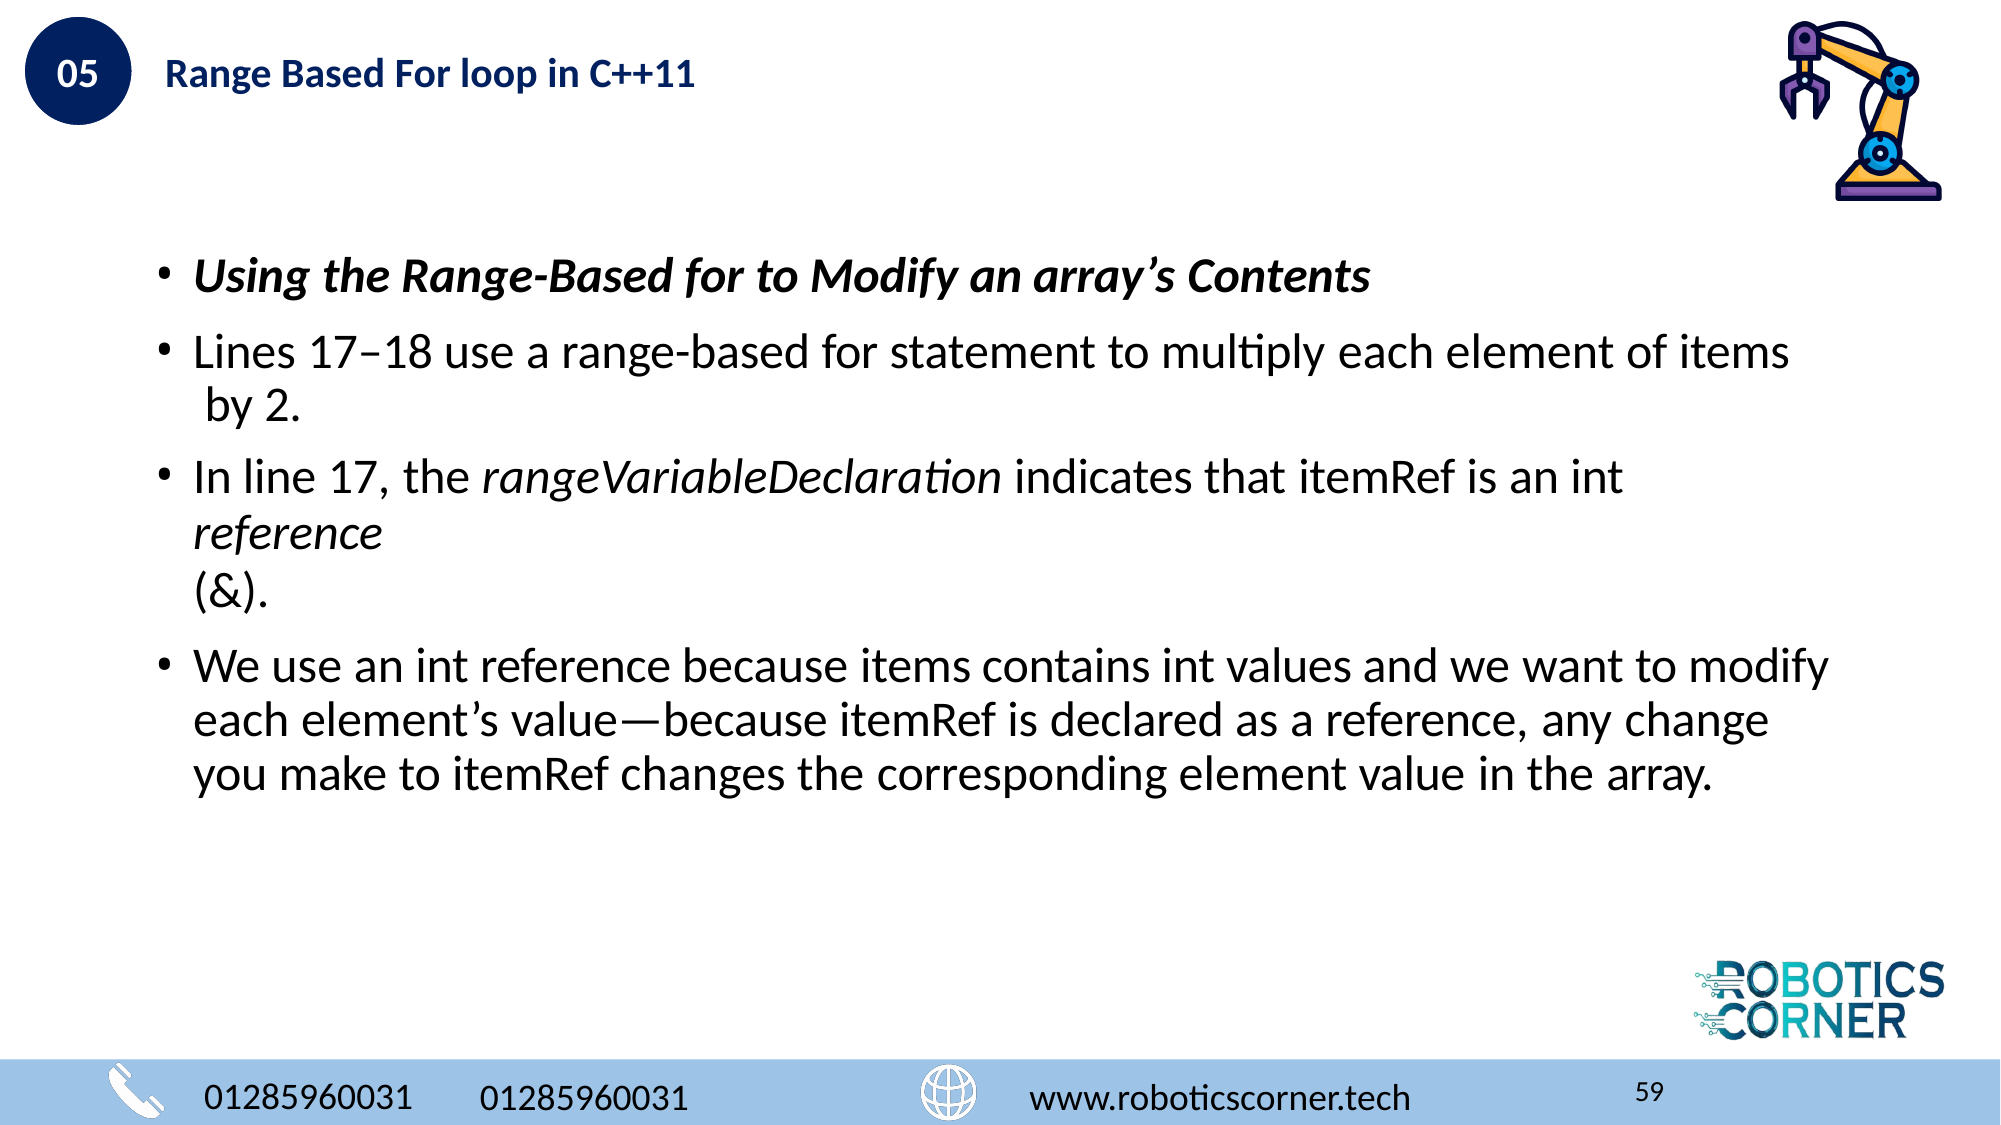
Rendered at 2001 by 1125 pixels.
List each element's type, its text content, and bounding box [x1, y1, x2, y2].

picture [1771, 21, 1950, 201]
picture [915, 1059, 981, 1125]
picture [1680, 859, 1953, 1059]
text_box Range Based For loop in C++11 [150, 38, 720, 103]
text_box 05 [22, 14, 134, 128]
picture [103, 1057, 170, 1124]
text_box Using the Range-Based for to Modify an array’s Contents Lines 17–18 use a range-based for statement to multiply each element of items by 2. In line 17, the rangeVariableDeclaration indicates that itemRef is an int reference (&). We use an int reference because items contains int values and we want to modify each element’s value—because itemRef is declared as a reference, any change you make to itemRef changes the corresponding element value in the array. [153, 224, 1845, 801]
